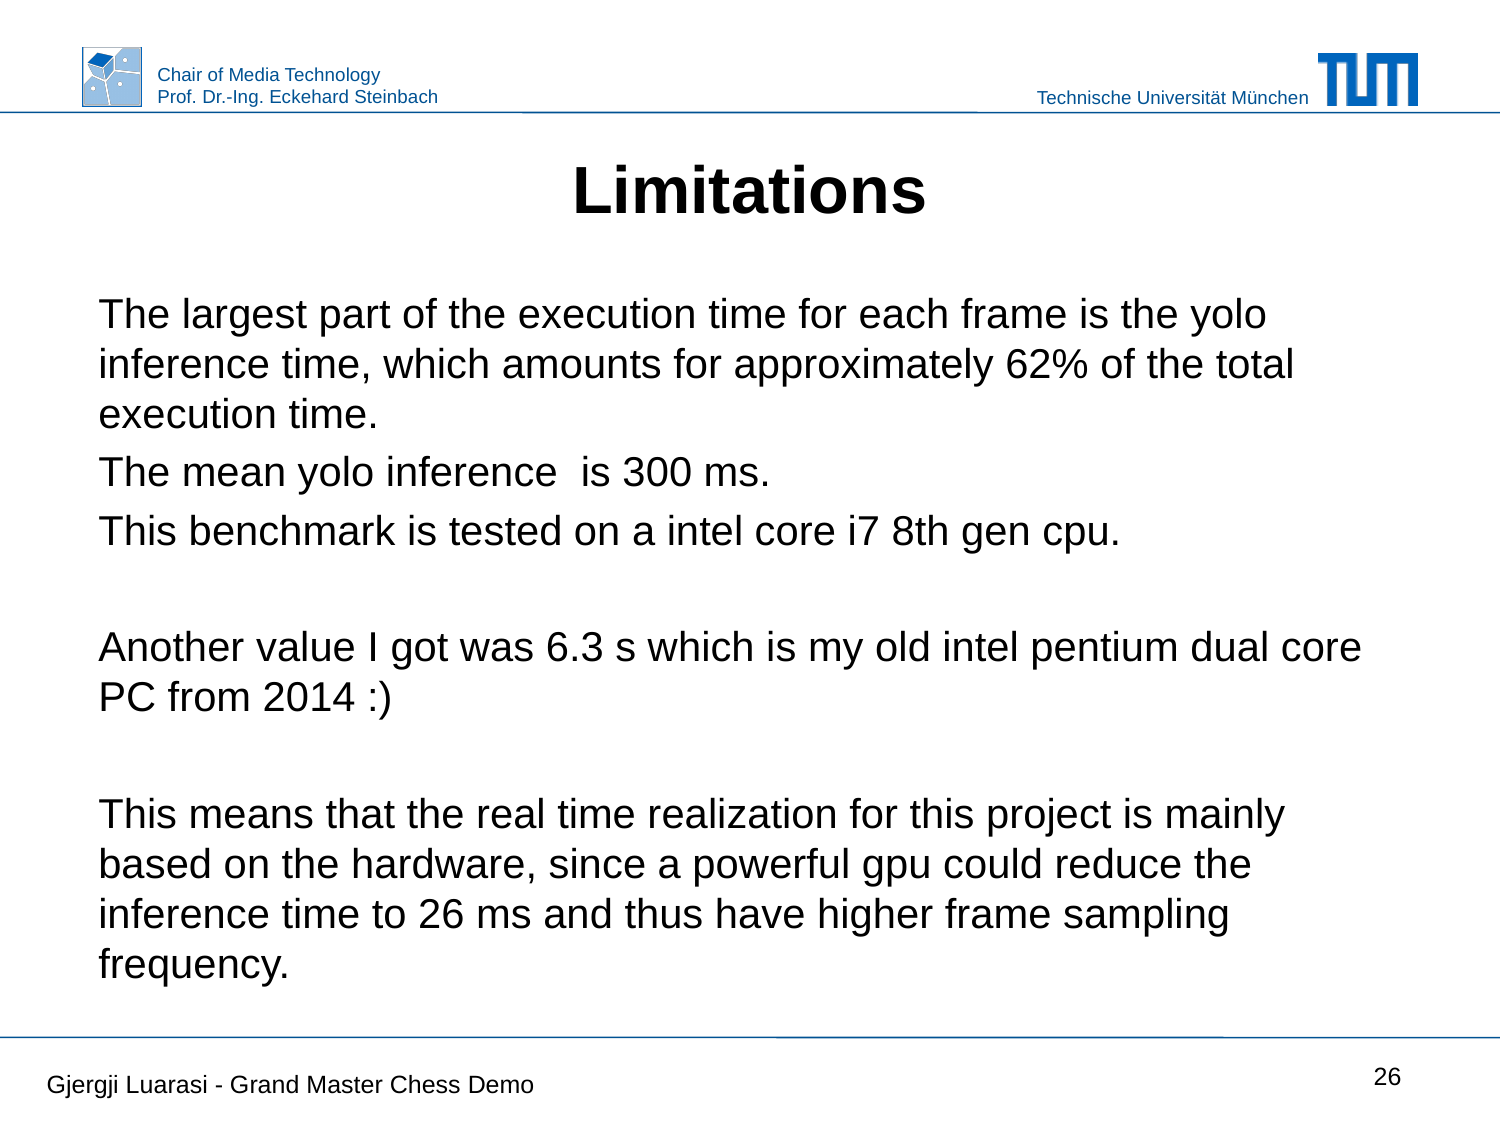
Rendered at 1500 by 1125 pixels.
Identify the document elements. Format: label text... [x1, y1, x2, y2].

picture [1318, 53, 1418, 106]
title Limitations [83, 139, 1417, 239]
picture [82, 47, 142, 107]
slide_number <number> [1220, 1050, 1417, 1100]
text_box Gjergji Luarasi - Grand Master Chess Demo [31, 1053, 845, 1114]
list The largest part of the execution time for each frame is the yolo inference time, which amounts for approximately 62% of the total execution time. The mean yolo inference is 300 ms. This benchmark is tested on a intel core i7 8th gen cpu. Another value I got was 6.3 s which is my old intel pentium dual core PC from 2014 :) This means that the real time realization for this project is mainly based on the hardware, since a powerful gpu could reduce the inference time to 26 ms and thus have higher frame sampling frequency. [83, 279, 1417, 1013]
